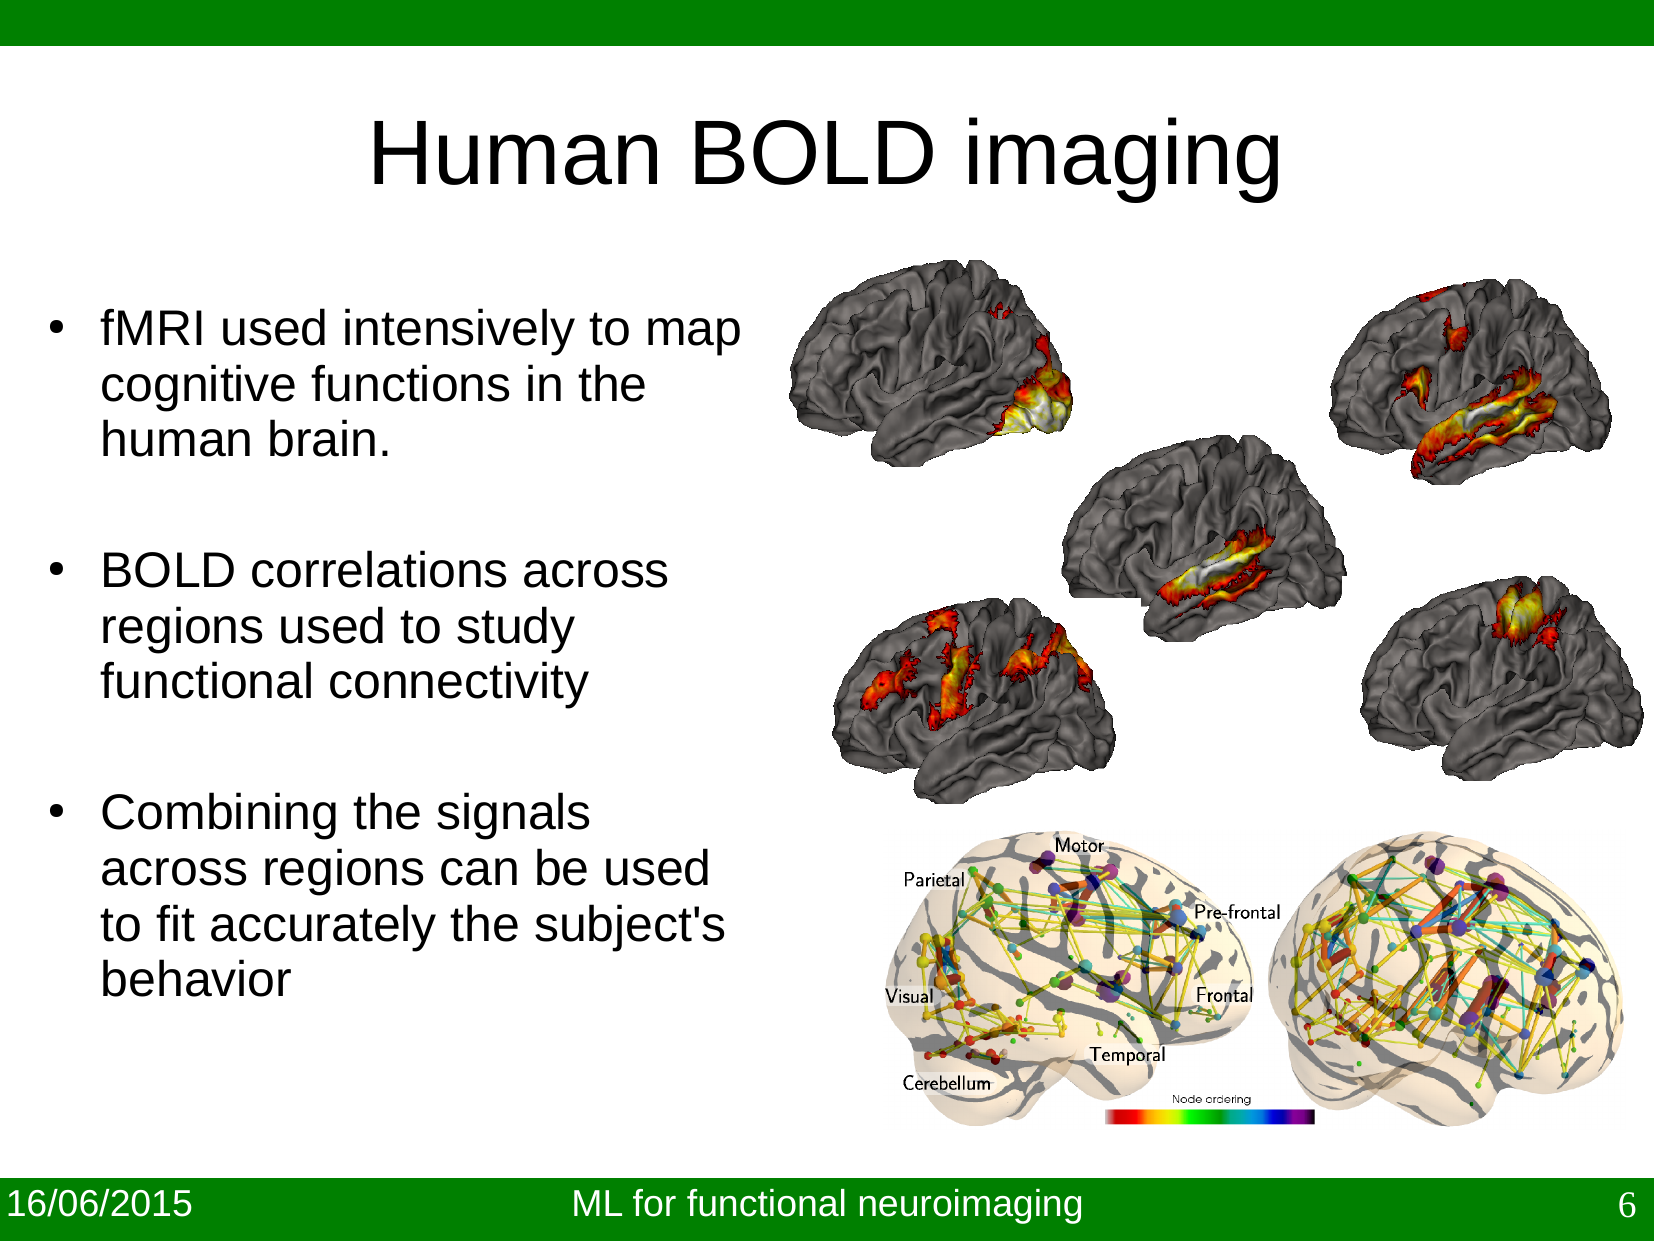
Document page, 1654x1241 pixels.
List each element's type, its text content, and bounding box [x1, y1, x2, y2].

picture [770, 260, 1654, 804]
picture [883, 829, 1626, 1130]
title Human BOLD imaging [82, 49, 1571, 257]
list fMRI used intensively to map cognitive functions in the human brain. BOLD correlations across regions used to study functional connectivity Combining the signals across regions can be used to fit accurately the subject's behavior [30, 300, 751, 958]
